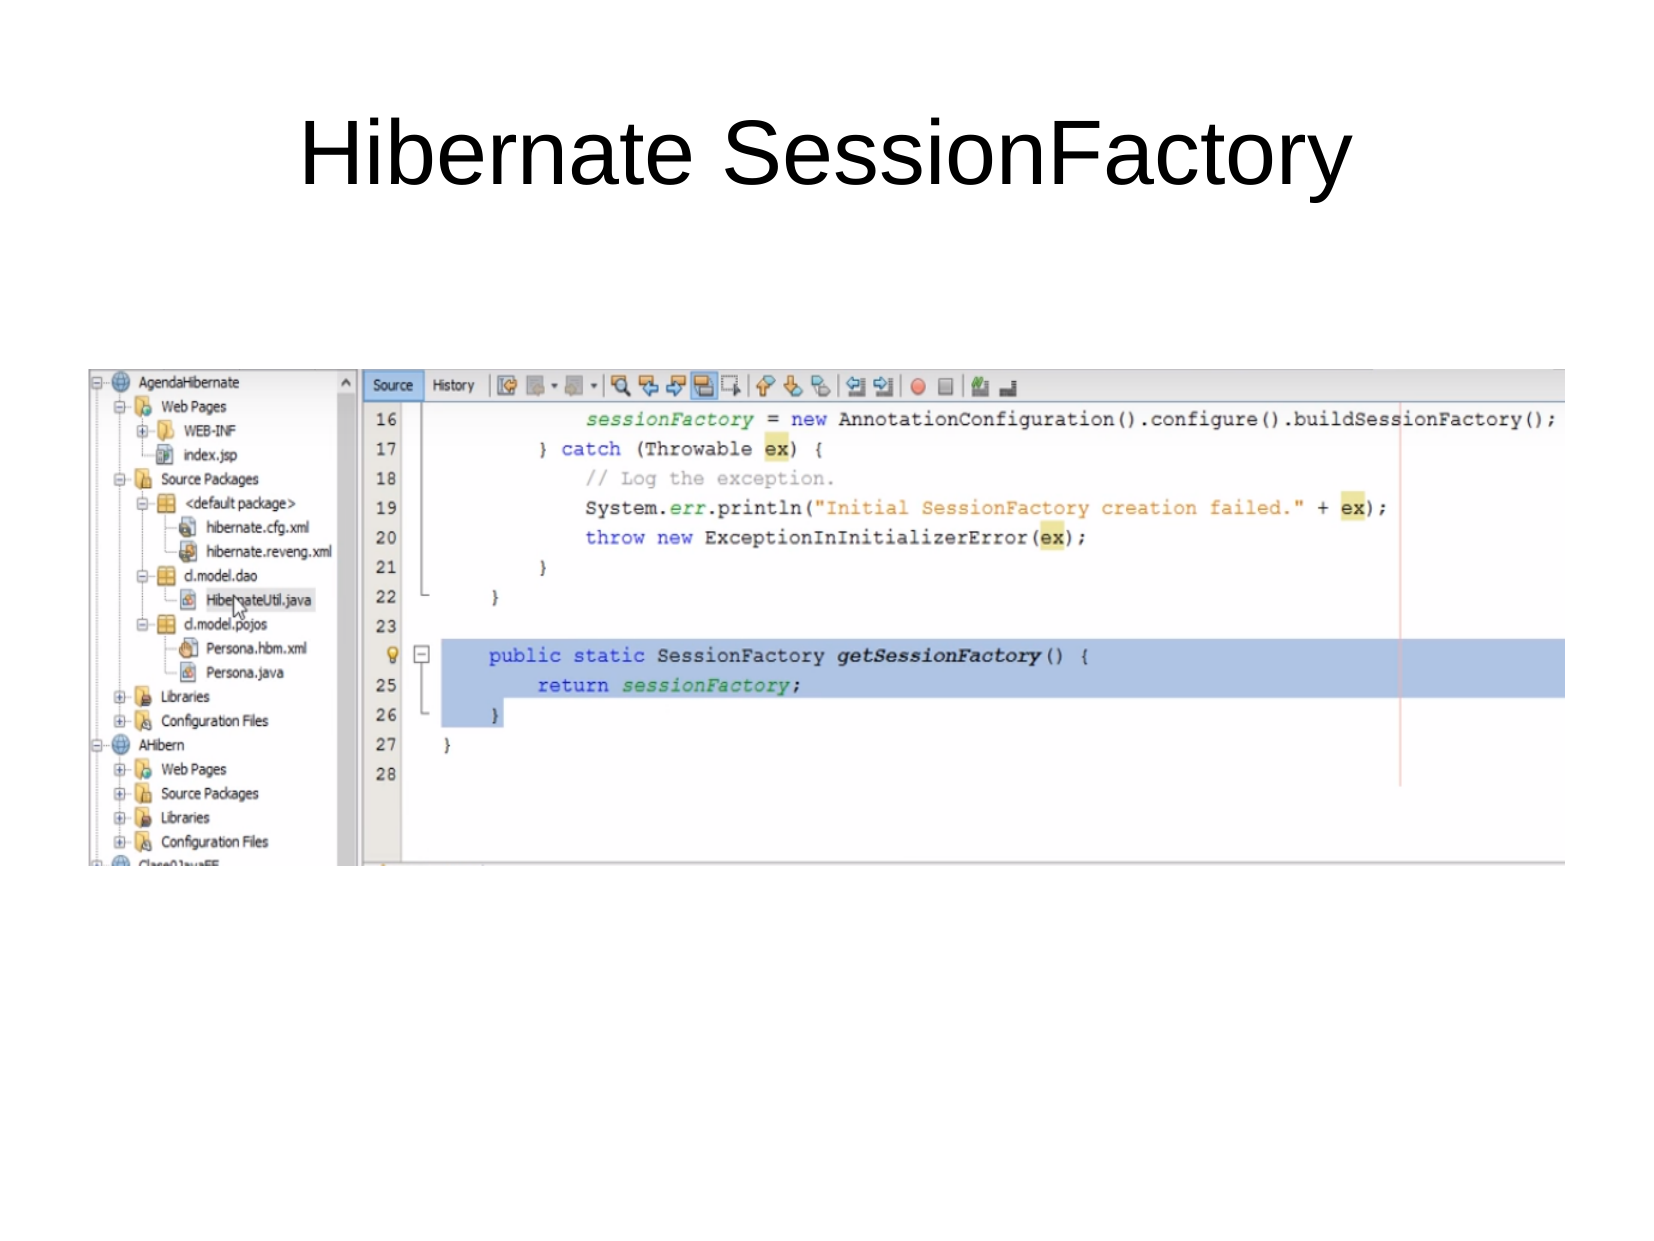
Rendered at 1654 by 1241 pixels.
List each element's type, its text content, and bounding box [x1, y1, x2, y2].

title Hibernate SessionFactory [82, 49, 1571, 257]
picture [88, 369, 1565, 866]
